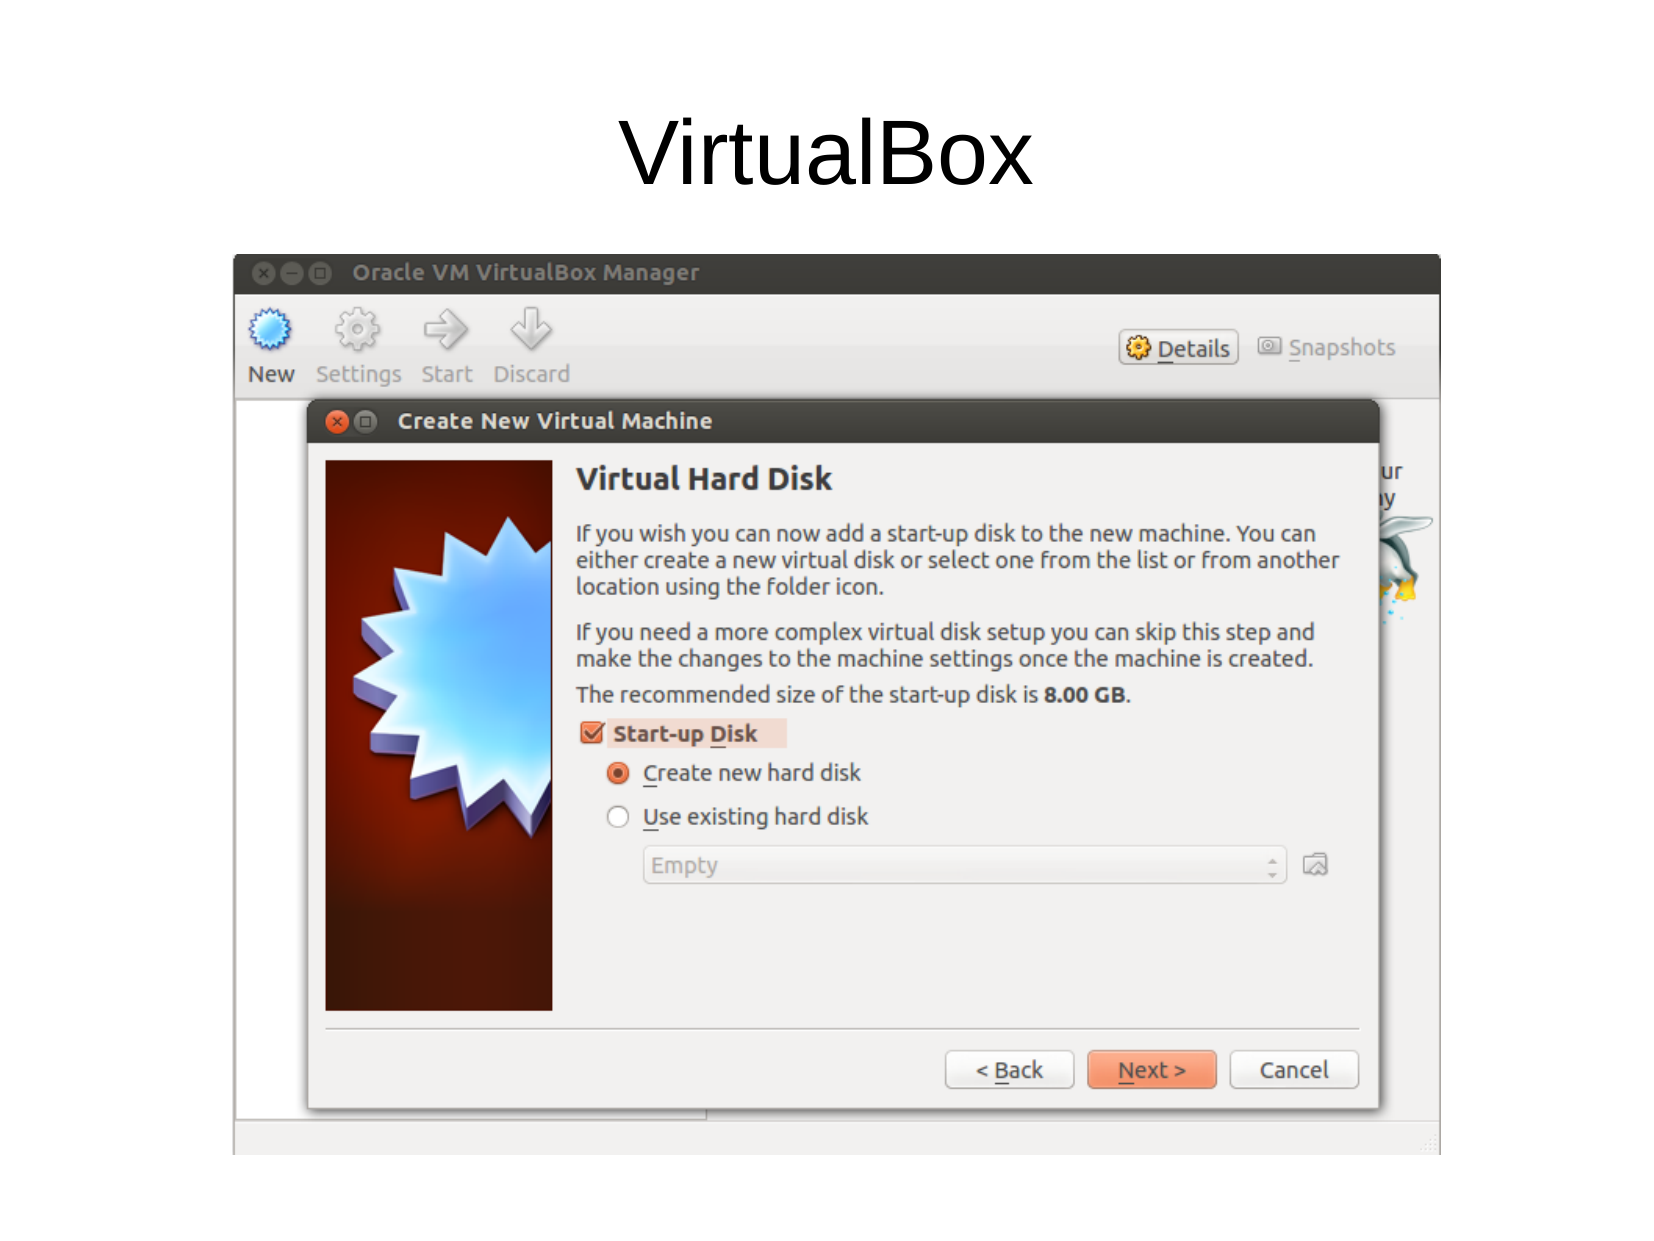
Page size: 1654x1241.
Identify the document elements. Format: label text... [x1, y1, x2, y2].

title VirtualBox [82, 49, 1571, 257]
picture [232, 254, 1441, 1155]
